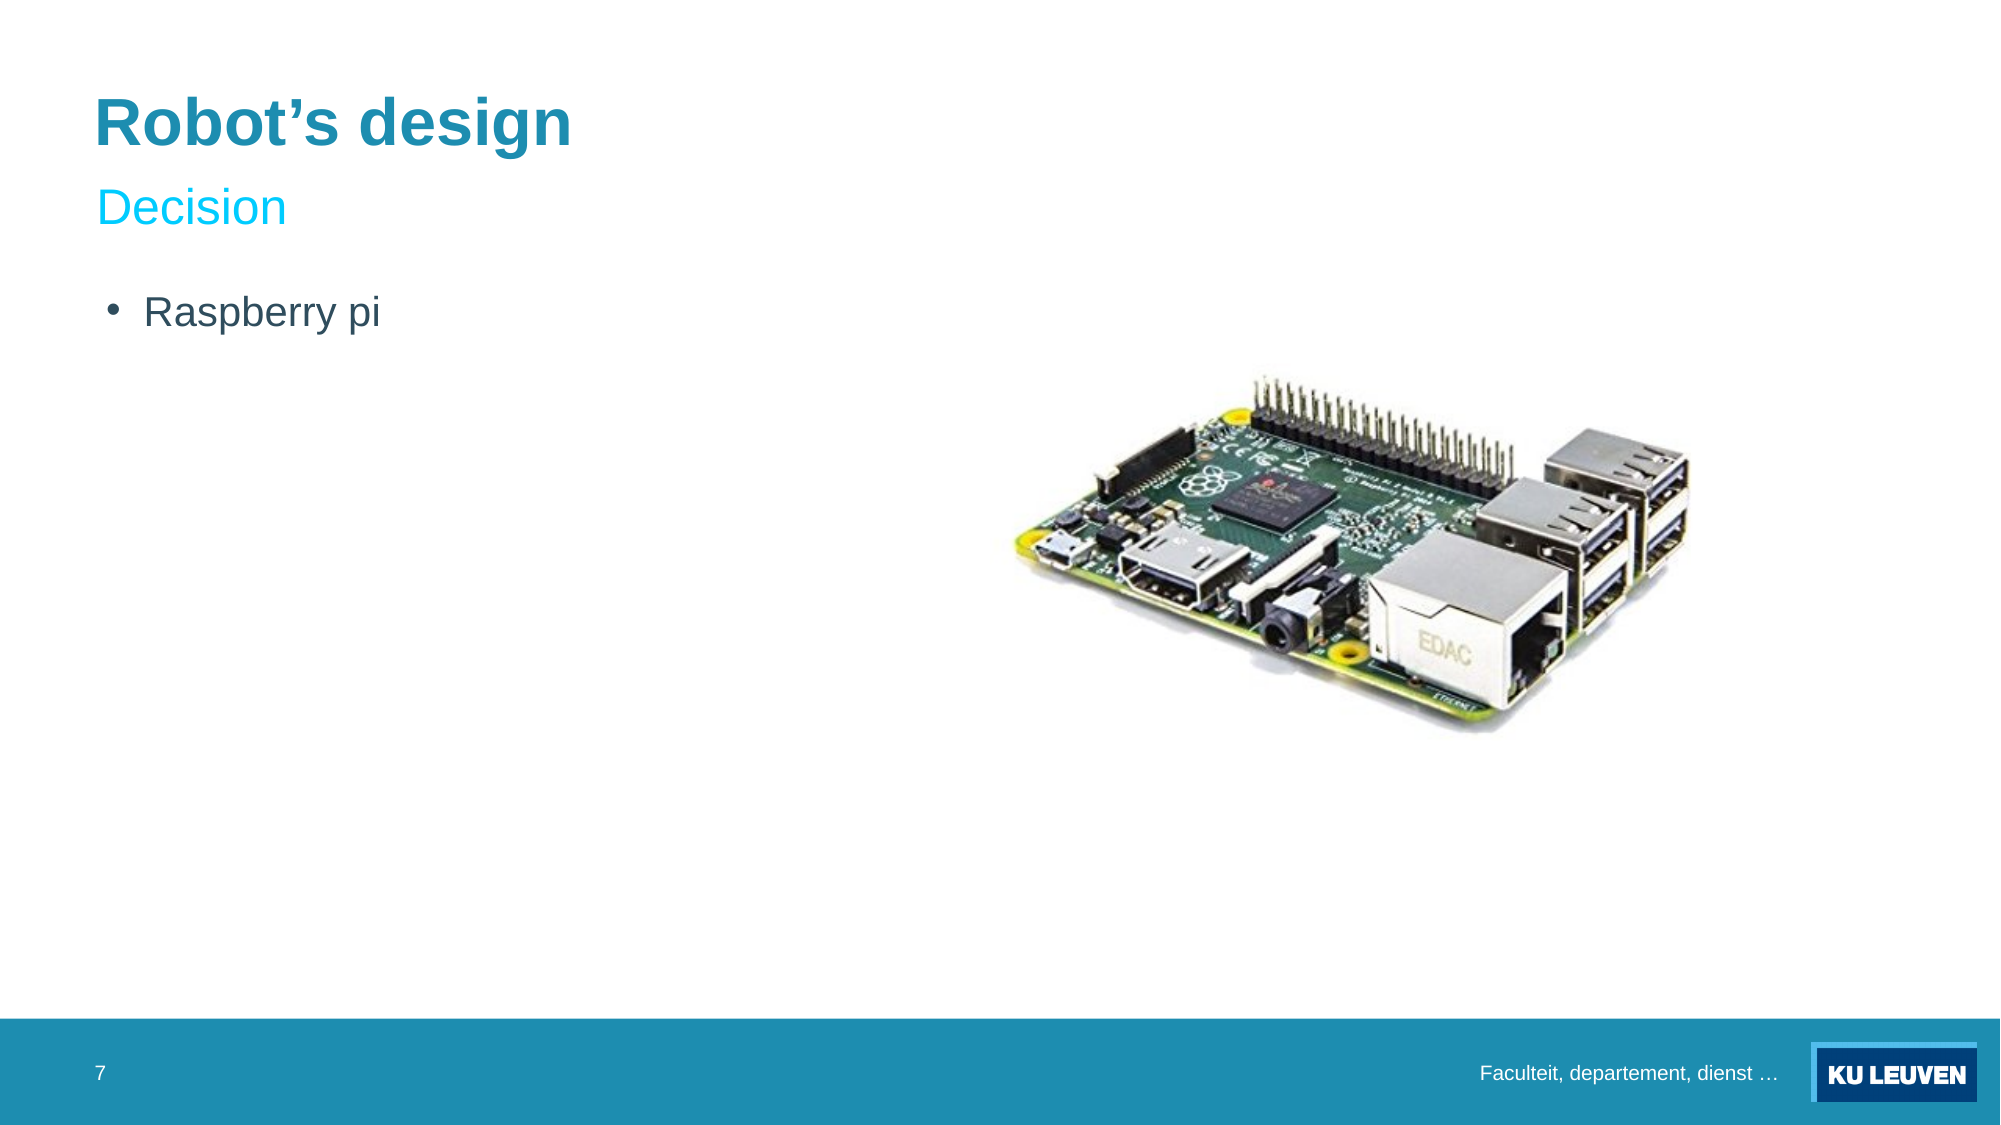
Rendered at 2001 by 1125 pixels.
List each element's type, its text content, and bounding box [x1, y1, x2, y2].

title Robot’s design [94, 49, 1906, 189]
text_box Decision [81, 171, 533, 243]
list Raspberry pi [91, 276, 1032, 815]
picture [990, 314, 1719, 781]
picture [1811, 1042, 1977, 1102]
